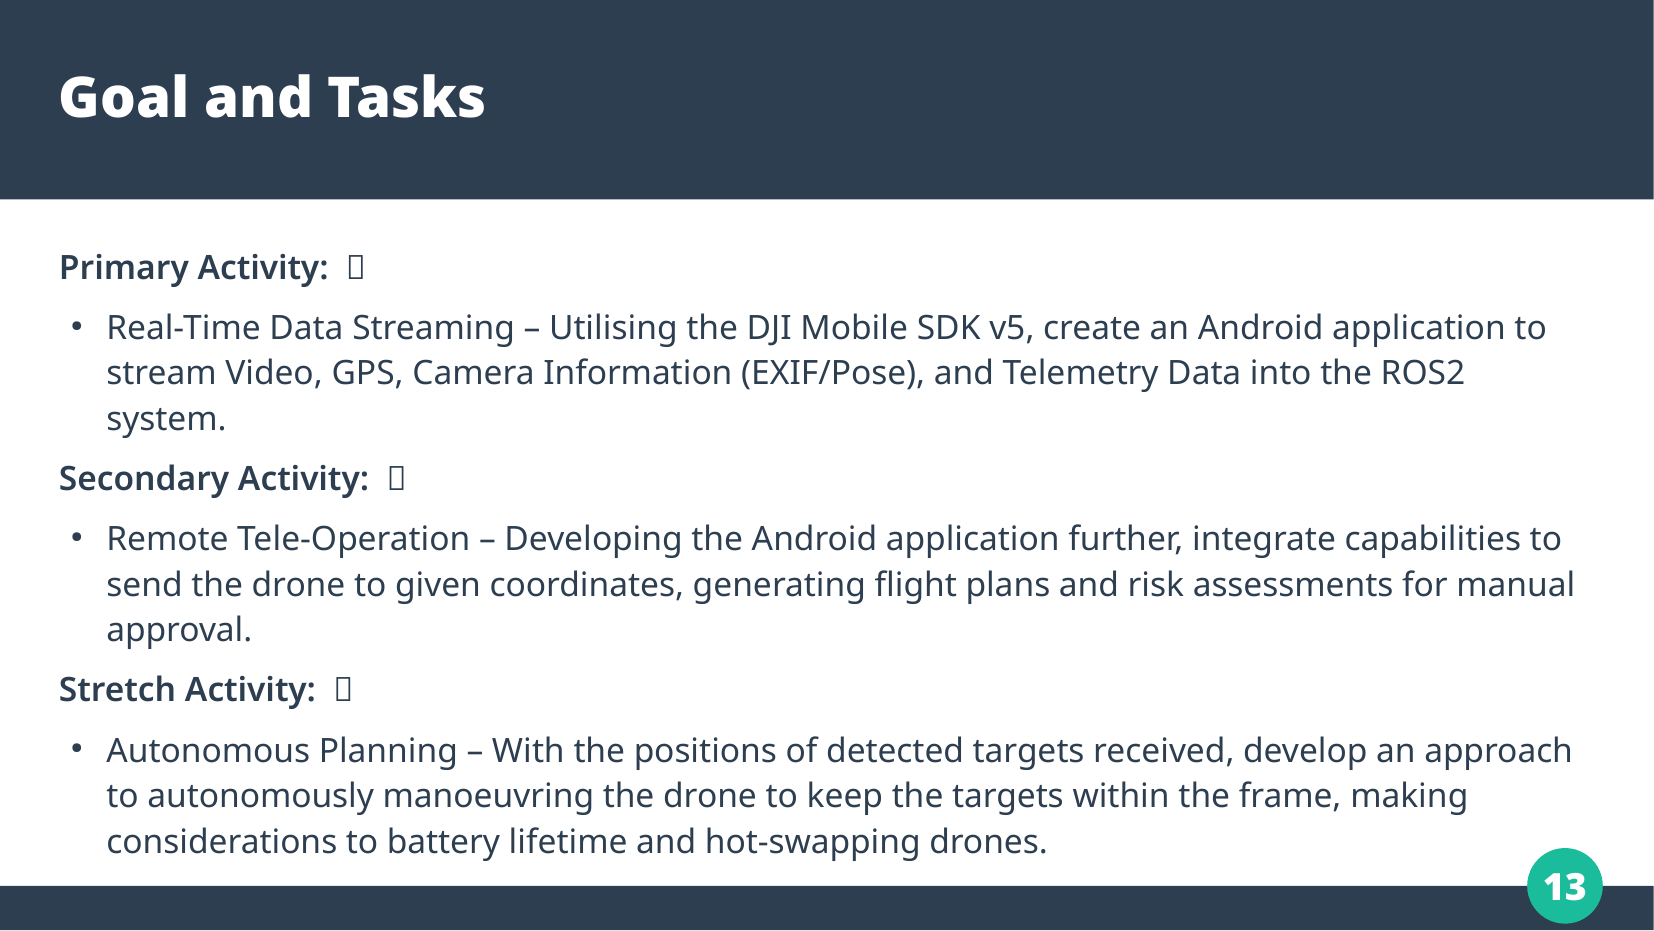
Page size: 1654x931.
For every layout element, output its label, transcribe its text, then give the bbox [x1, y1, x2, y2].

list Primary Activity: ✅ Real-Time Data Streaming – Utilising the DJI Mobile SDK v5, create an Android application to stream Video, GPS, Camera Information (EXIF/Pose), and Telemetry Data into the ROS2 system. Secondary Activity: ❌ Remote Tele-Operation – Developing the Android application further, integrate capabilities to send the drone to given coordinates, generating flight plans and risk assessments for manual approval. Stretch Activity: ❌ Autonomous Planning – With the positions of detected targets received, develop an approach to autonomously manoeuvring the drone to keep the targets within the frame, making considerations to battery lifetime and hot-swapping drones. [59, 243, 1595, 864]
title Goal and Tasks [59, 37, 1595, 156]
